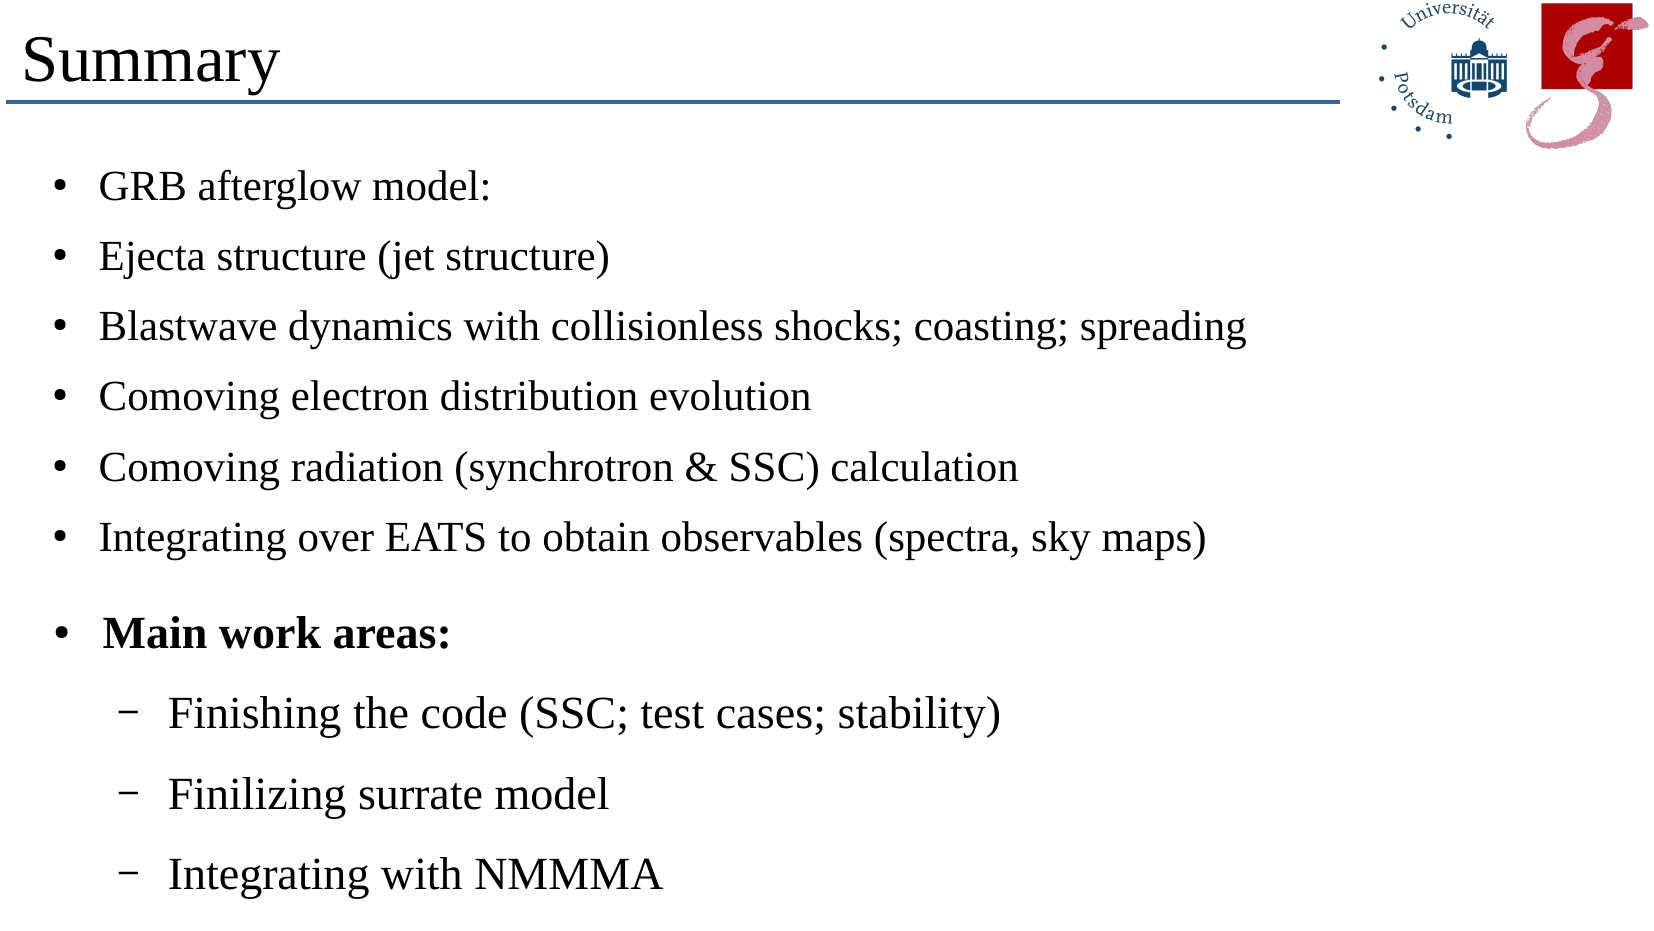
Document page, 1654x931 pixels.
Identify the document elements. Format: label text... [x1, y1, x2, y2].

list GRB afterglow model: Ejecta structure (jet structure) Blastwave dynamics with collisionless shocks; coasting; spreading Comoving electron distribution evolution Comoving radiation (synchrotron & SSC) calculation Integrating over EATS to obtain observables (spectra, sky maps) [37, 155, 1575, 563]
title Summary [20, 0, 1375, 118]
picture [1375, 0, 1654, 154]
list Main work areas: Finishing the code (SSC; test cases; stability) Finilizing surrate model Integrating with NMMMA [37, 600, 1013, 931]
